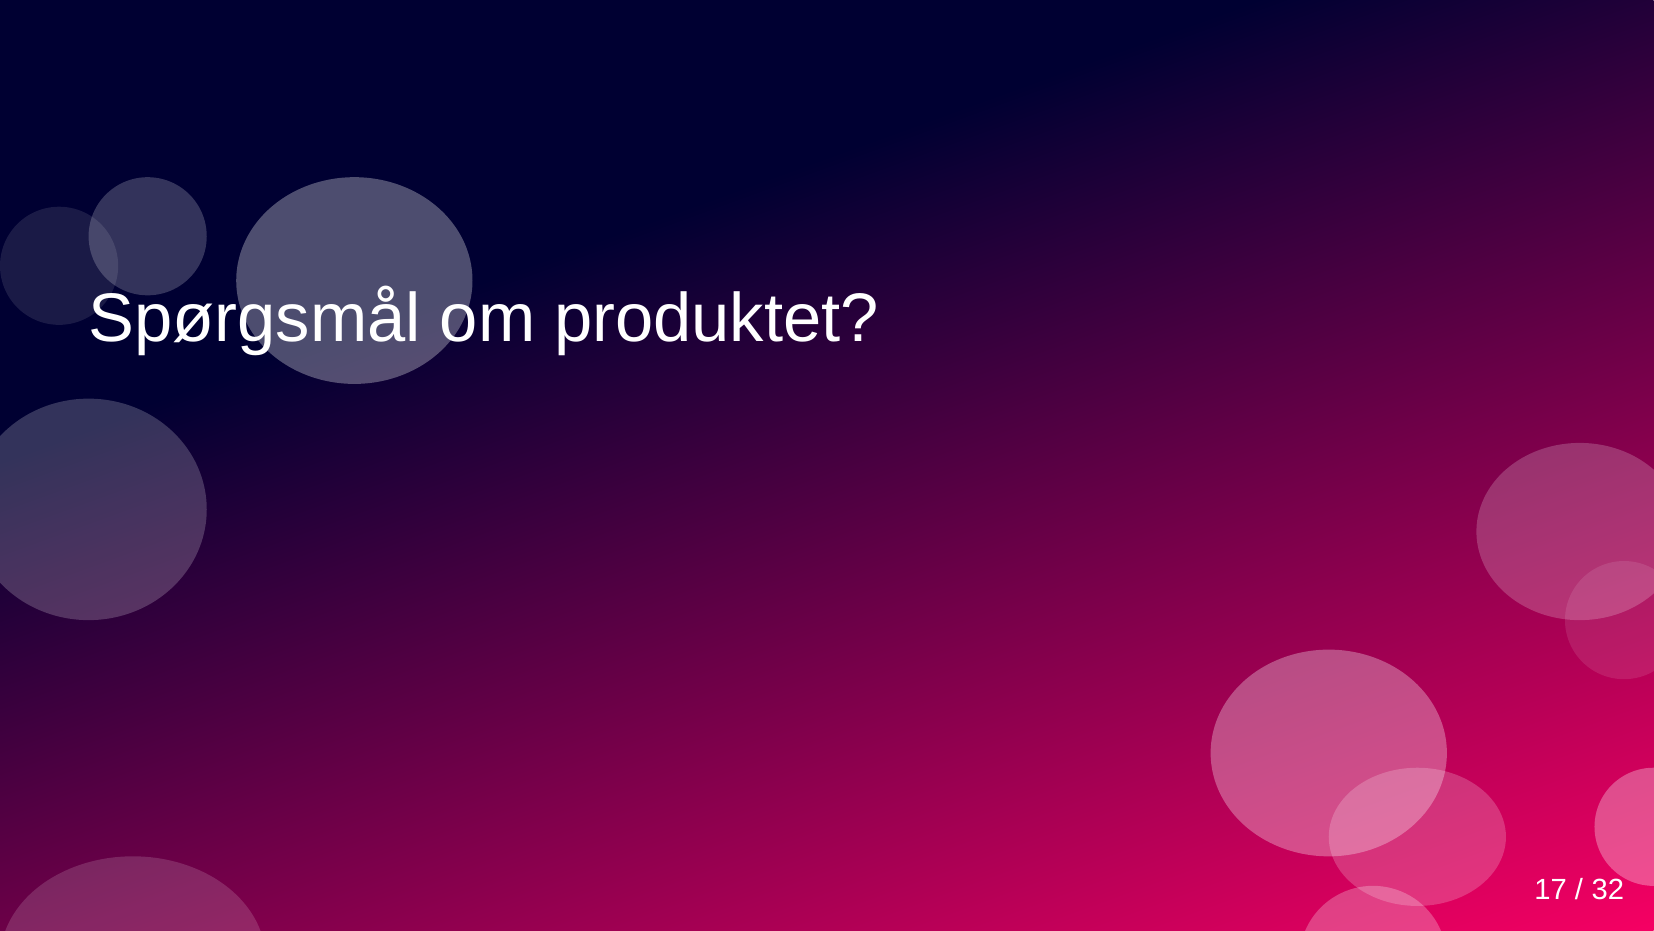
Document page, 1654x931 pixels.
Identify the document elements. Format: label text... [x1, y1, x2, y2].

title Spørgsmål om produktet? [88, 236, 1565, 399]
